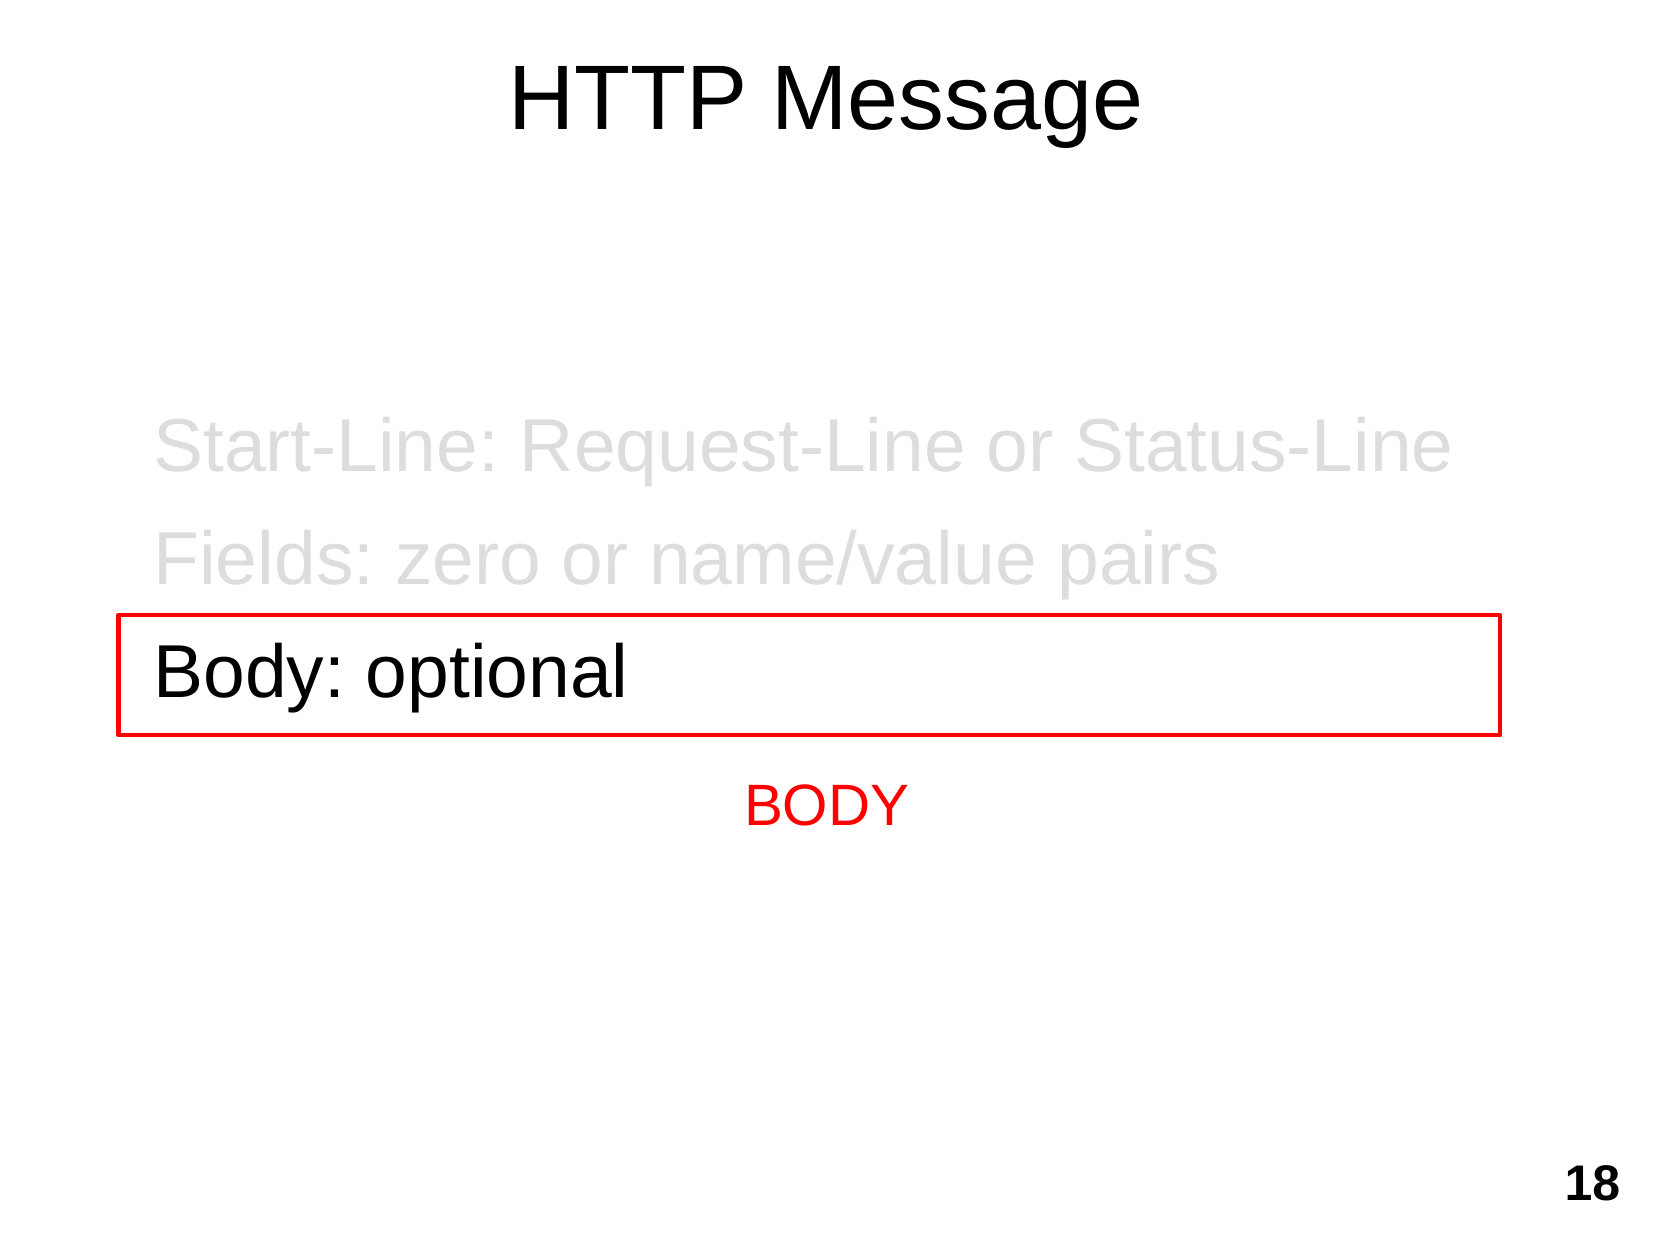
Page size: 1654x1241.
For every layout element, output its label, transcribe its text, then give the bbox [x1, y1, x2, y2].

text_box BODY [729, 765, 924, 845]
list Start-Line: Request-Line or Status-Line Fields: zero or name/value pairs Body: optional [82, 290, 1571, 1010]
title HTTP Message [82, 15, 1571, 181]
